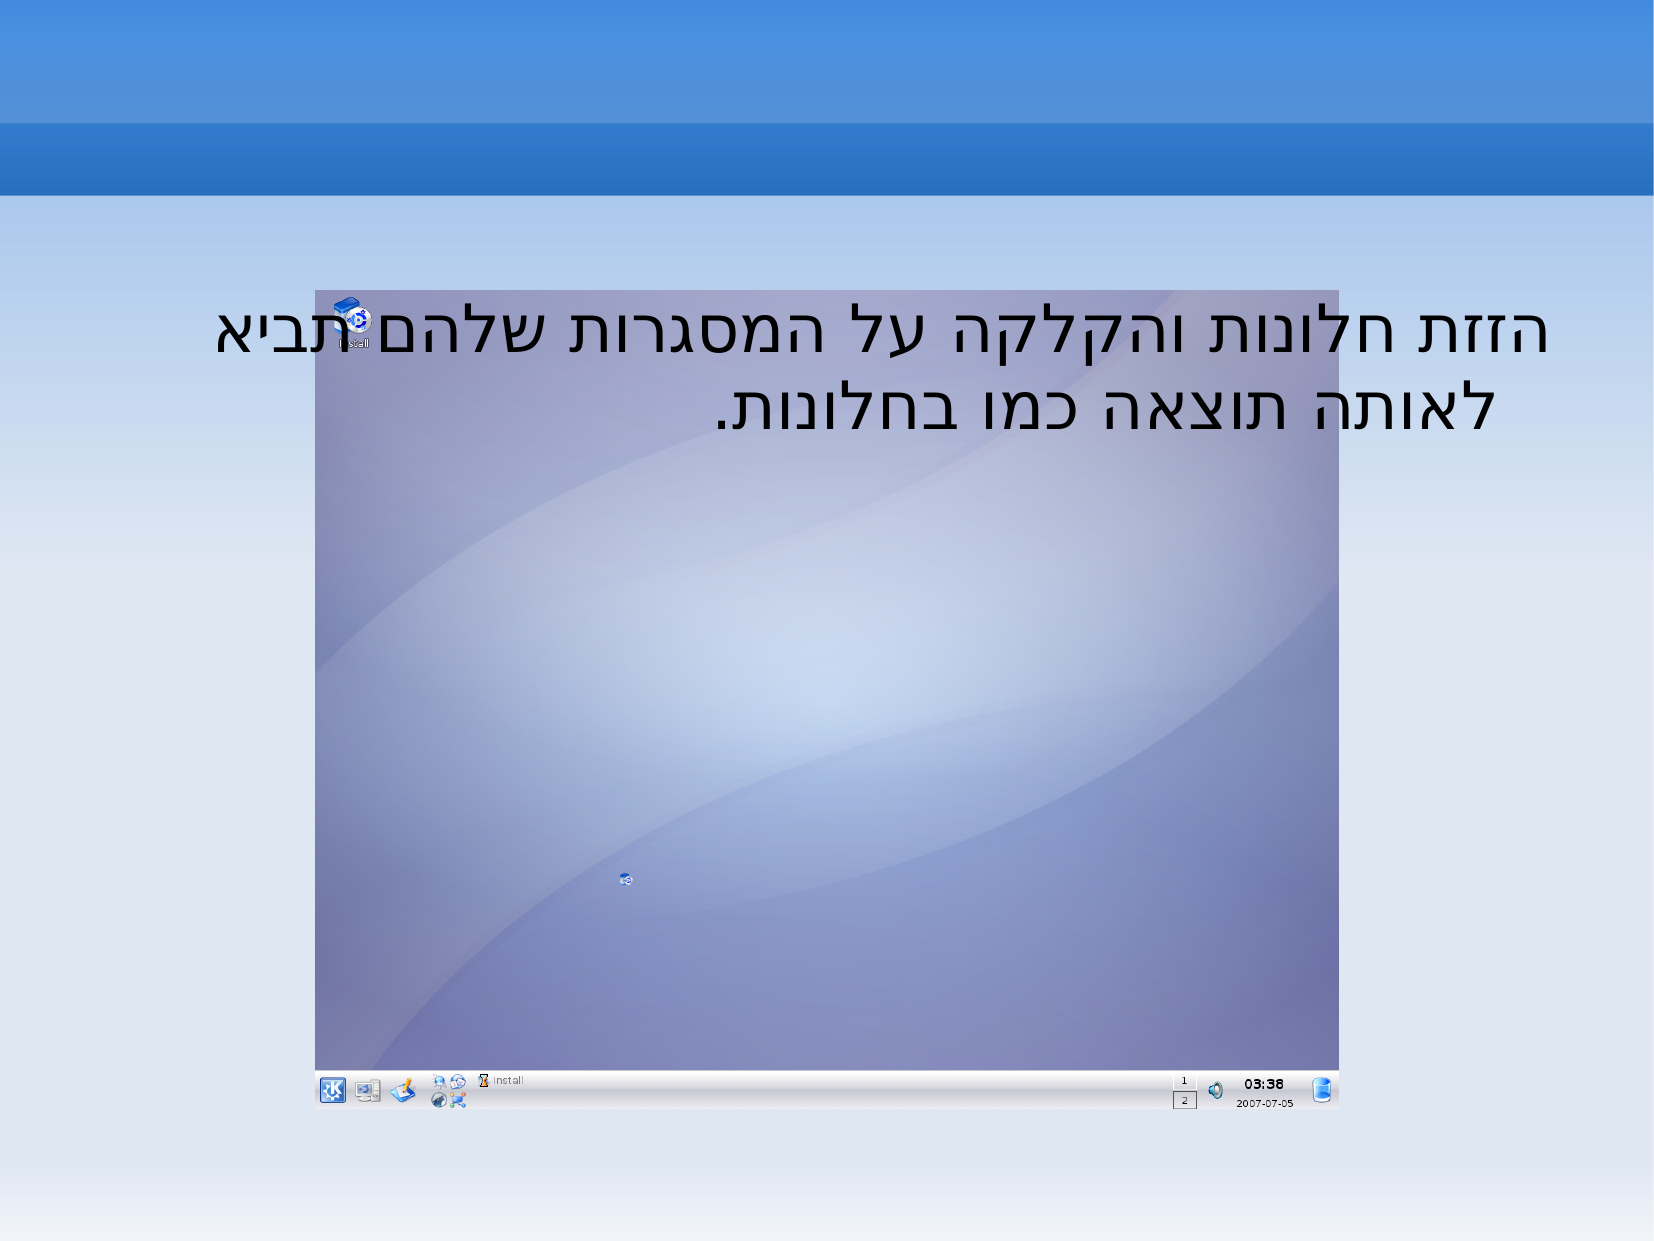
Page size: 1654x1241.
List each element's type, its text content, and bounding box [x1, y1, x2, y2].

list הזזת חלונות והקלקה על המסגרות שלהם תביא לאותה תוצאה כמו בחלונות. [845, 290, 1572, 1094]
picture [0, 0, 1654, 1241]
